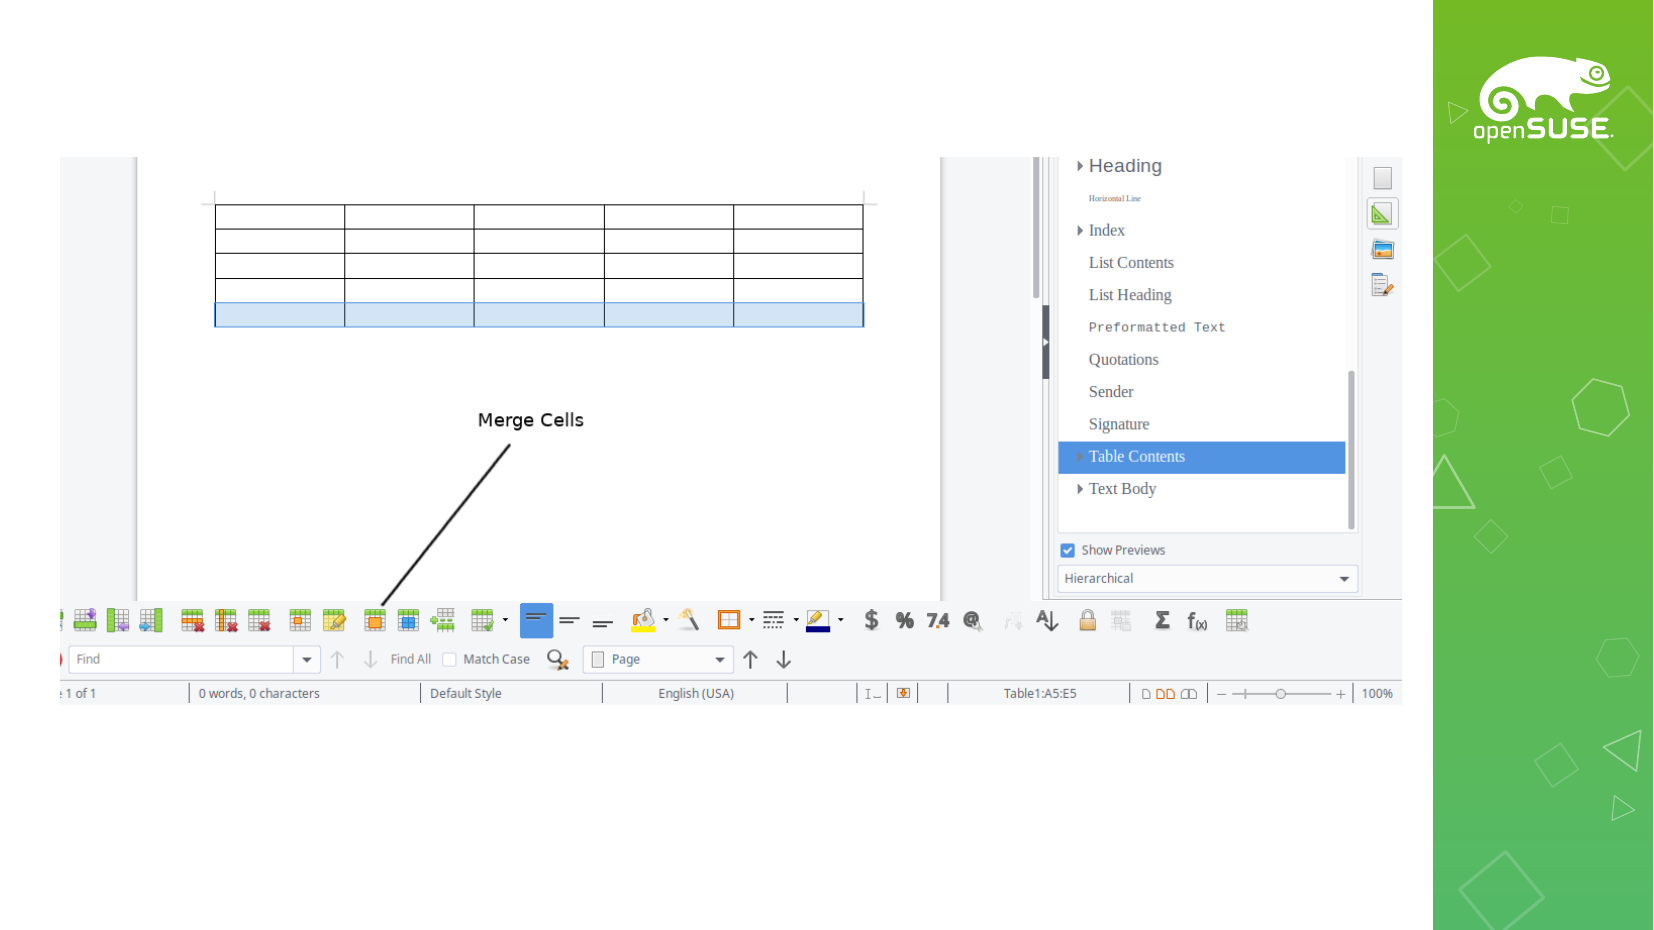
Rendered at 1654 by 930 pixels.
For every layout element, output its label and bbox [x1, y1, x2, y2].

picture [60, 157, 1403, 706]
